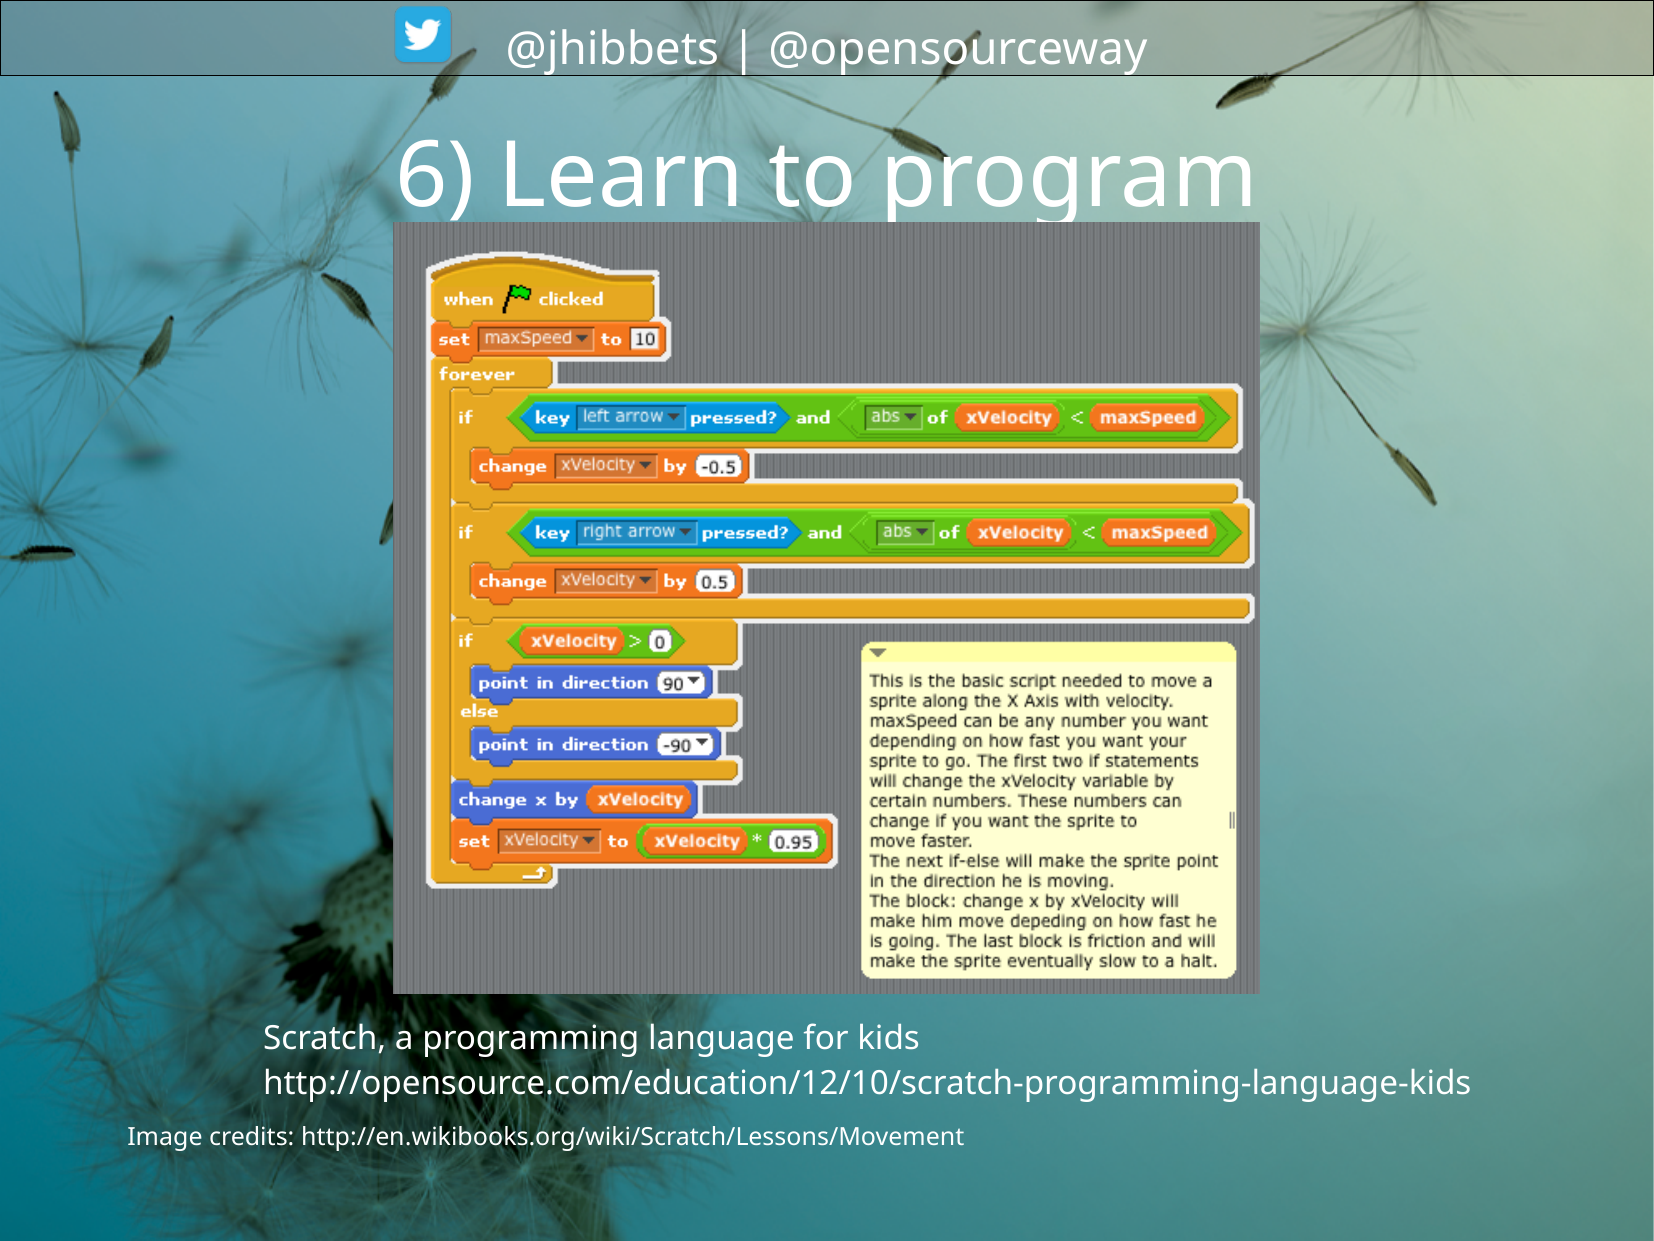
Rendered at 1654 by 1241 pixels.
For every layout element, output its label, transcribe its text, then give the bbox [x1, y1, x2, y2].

text_box Image credits: http://en.wikibooks.org/wiki/Scratch/Lessons/Movement [112, 1111, 993, 1155]
title 6) Learn to program [82, 67, 1571, 275]
picture [0, 76, 1654, 1241]
text_box Scratch, a programming language for kids http://opensource.com/education/12/10/scratch-programming-language-kids [248, 1006, 1496, 1097]
picture [393, 5, 454, 66]
